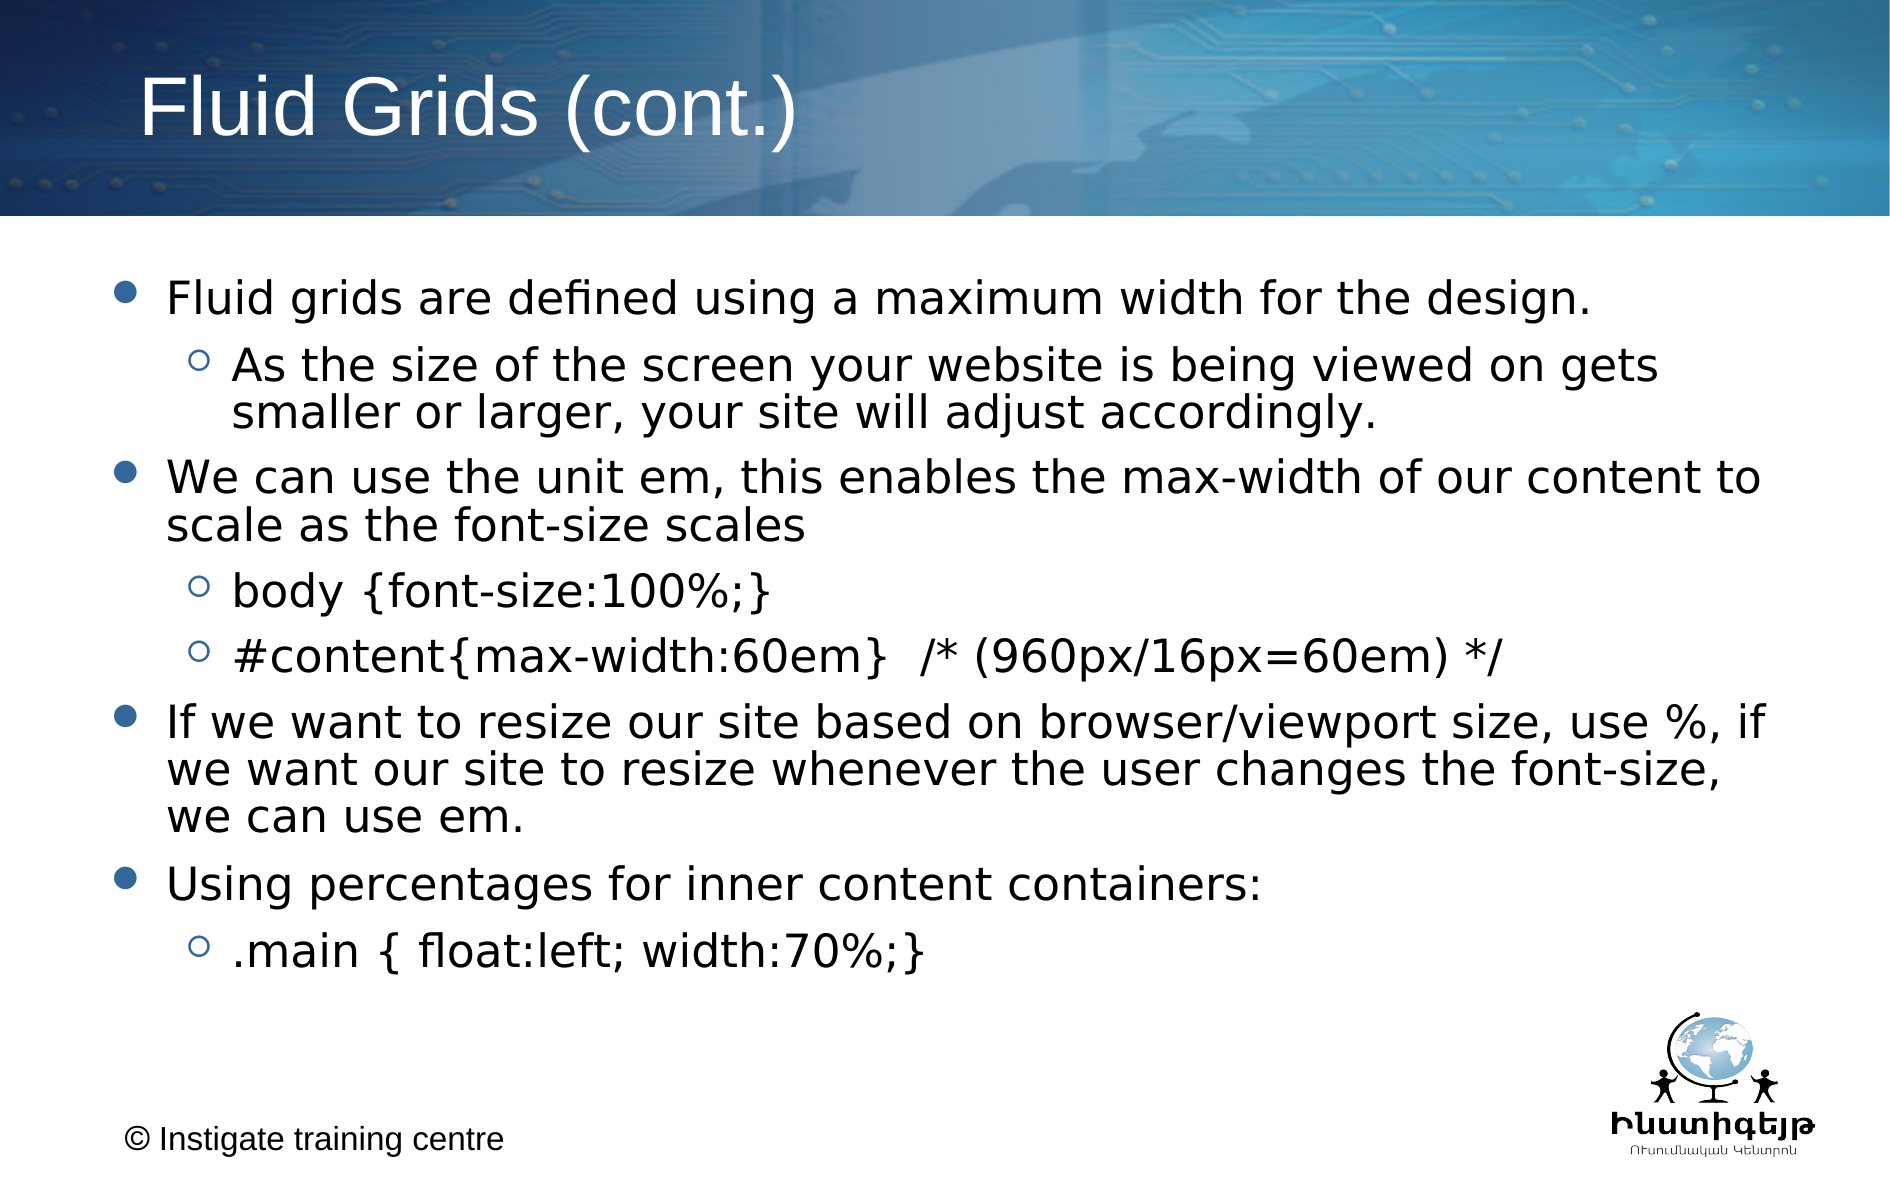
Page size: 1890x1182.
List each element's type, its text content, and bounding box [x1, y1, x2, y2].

list Fluid grids are defined using a maximum width for the design. As the size of the screen your website is being viewed on gets smaller or larger, your site will adjust accordingly. We can use the unit em, this enables the max-width of our content to scale as the font-size scales body {font-size:100%;} #content{max-width:60em} /* (960px/16px=60em) */ If we want to resize our site based on browser/viewport size, use %, if we want our site to resize whenever the user changes the font-size, we can use em. Using percentages for inner content containers: .main { float:left; width:70%;} [110, 276, 1801, 303]
picture [0, 0, 1890, 216]
picture [1612, 1012, 1815, 1157]
